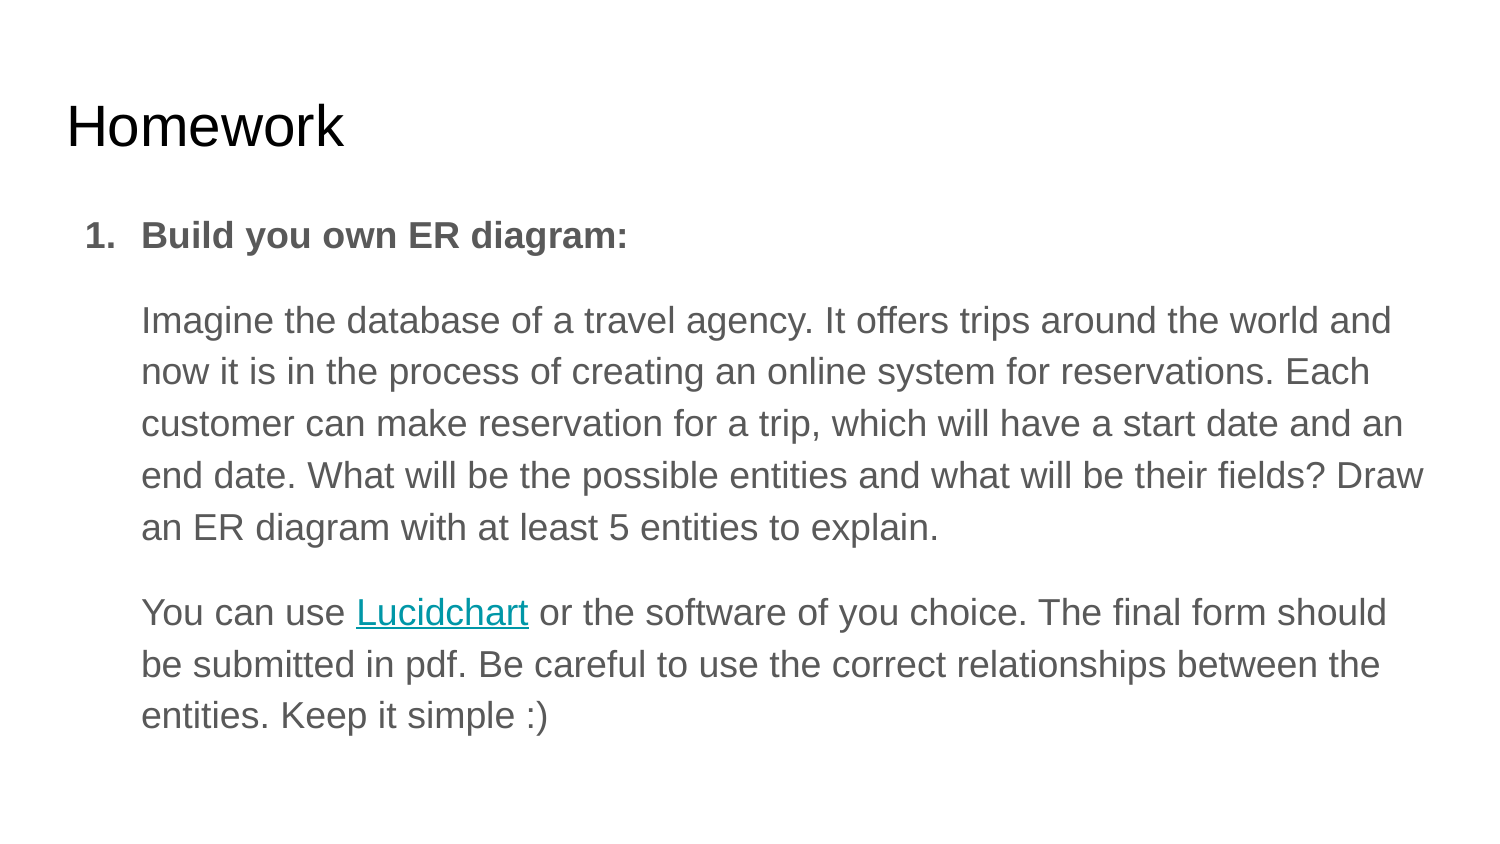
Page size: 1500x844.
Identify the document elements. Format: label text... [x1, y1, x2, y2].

list Build you own ER diagram: Imagine the database of a travel agency. It offers trips around the world and now it is in the process of creating an online system for reservations. Each customer can make reservation for a trip, which will have a start date and an end date. What will be the possible entities and what will be their fields? Draw an ER diagram with at least 5 entities to explain. You can use Lucidchart or the software of you choice. The final form should be submitted in pdf. Be careful to use the correct relationships between the entities. Keep it simple :) [51, 189, 1449, 750]
title Homework [51, 72, 1449, 167]
